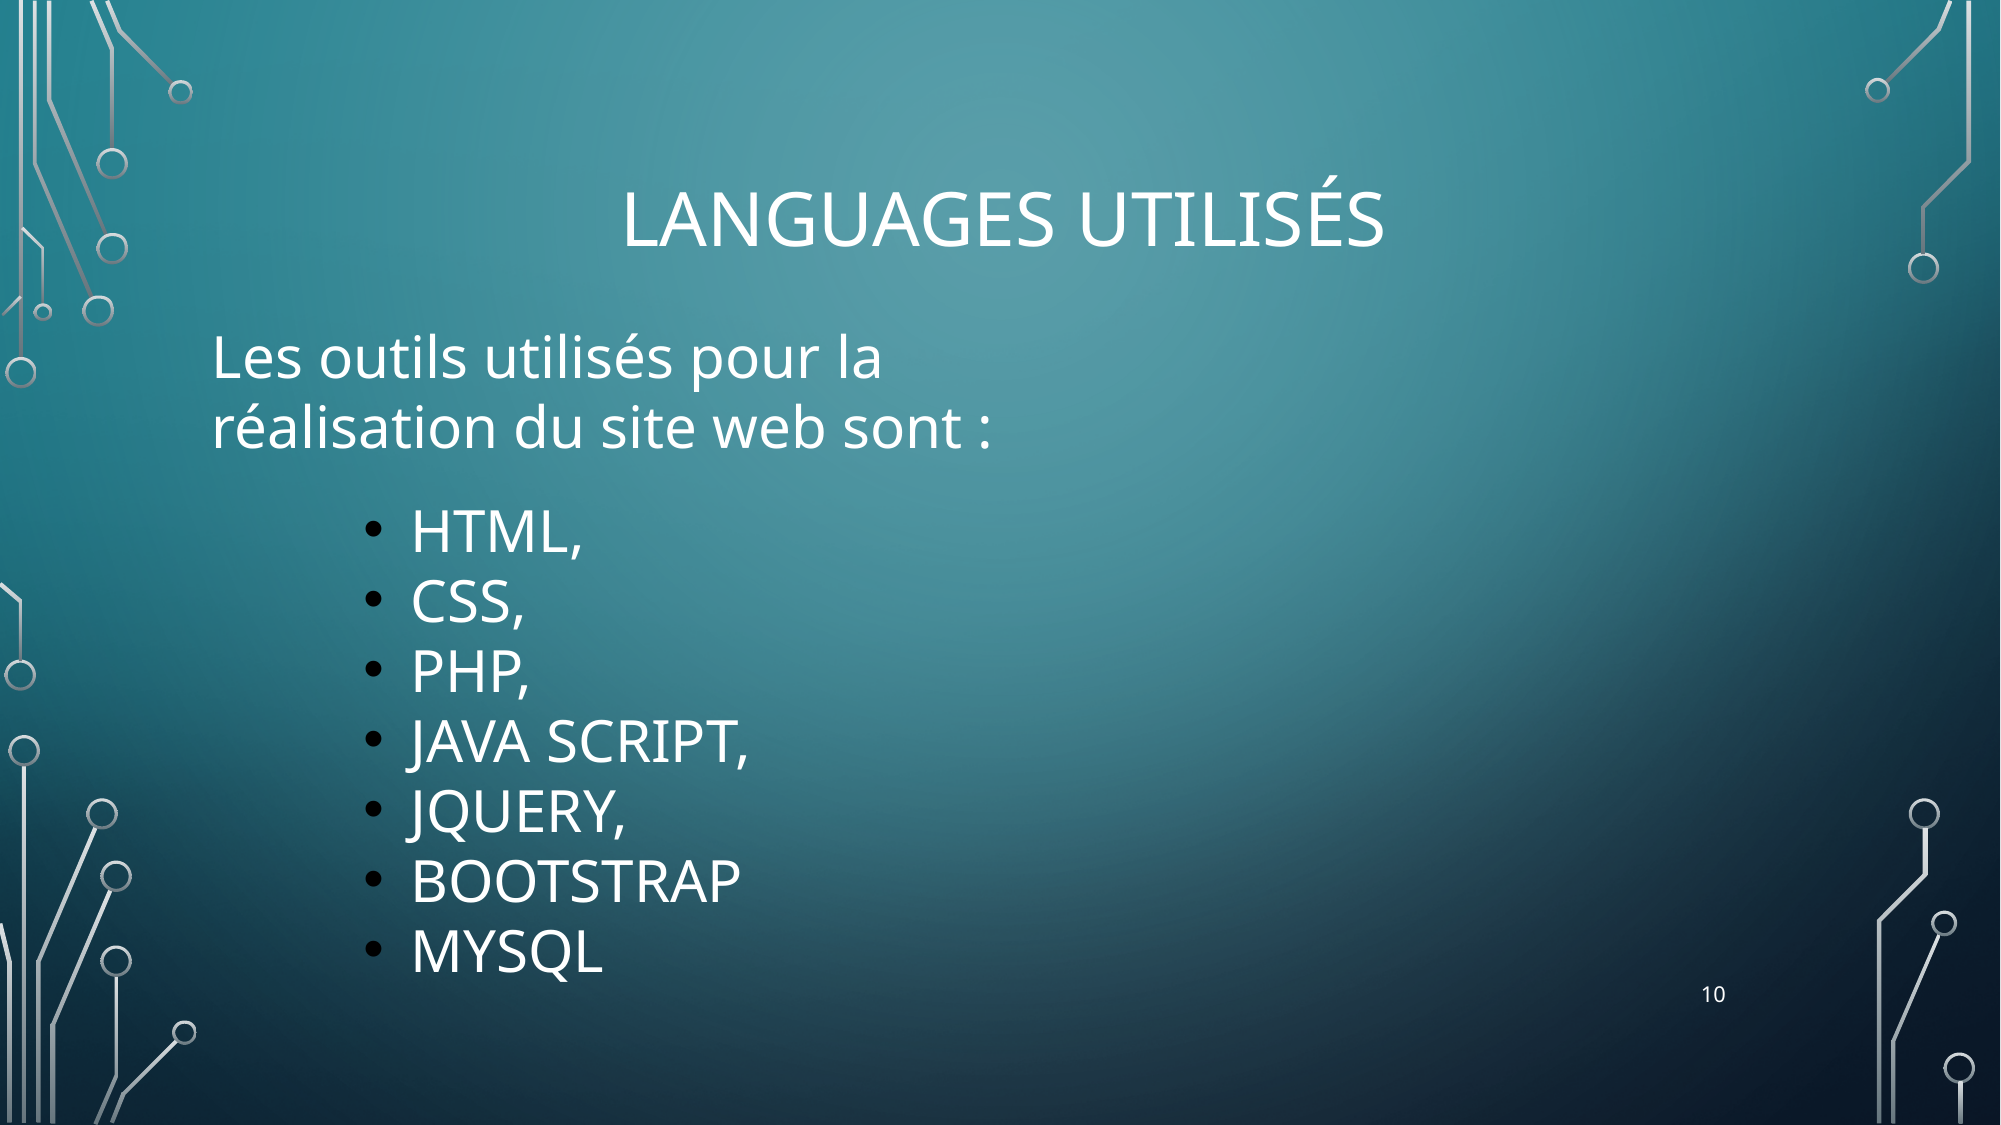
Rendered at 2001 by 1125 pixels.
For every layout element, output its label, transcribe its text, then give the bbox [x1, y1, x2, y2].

text_box [1685, 965, 1813, 1025]
text_box Les outils utilisés pour la réalisation du site web sont : [196, 312, 1158, 470]
text_box HTML, CSS, PHP, JAVA SCRIPT, JQUERY, BOOTSTRAP MYSQL [348, 486, 1238, 997]
title LANGUAGES UTILISés [195, 101, 1813, 344]
